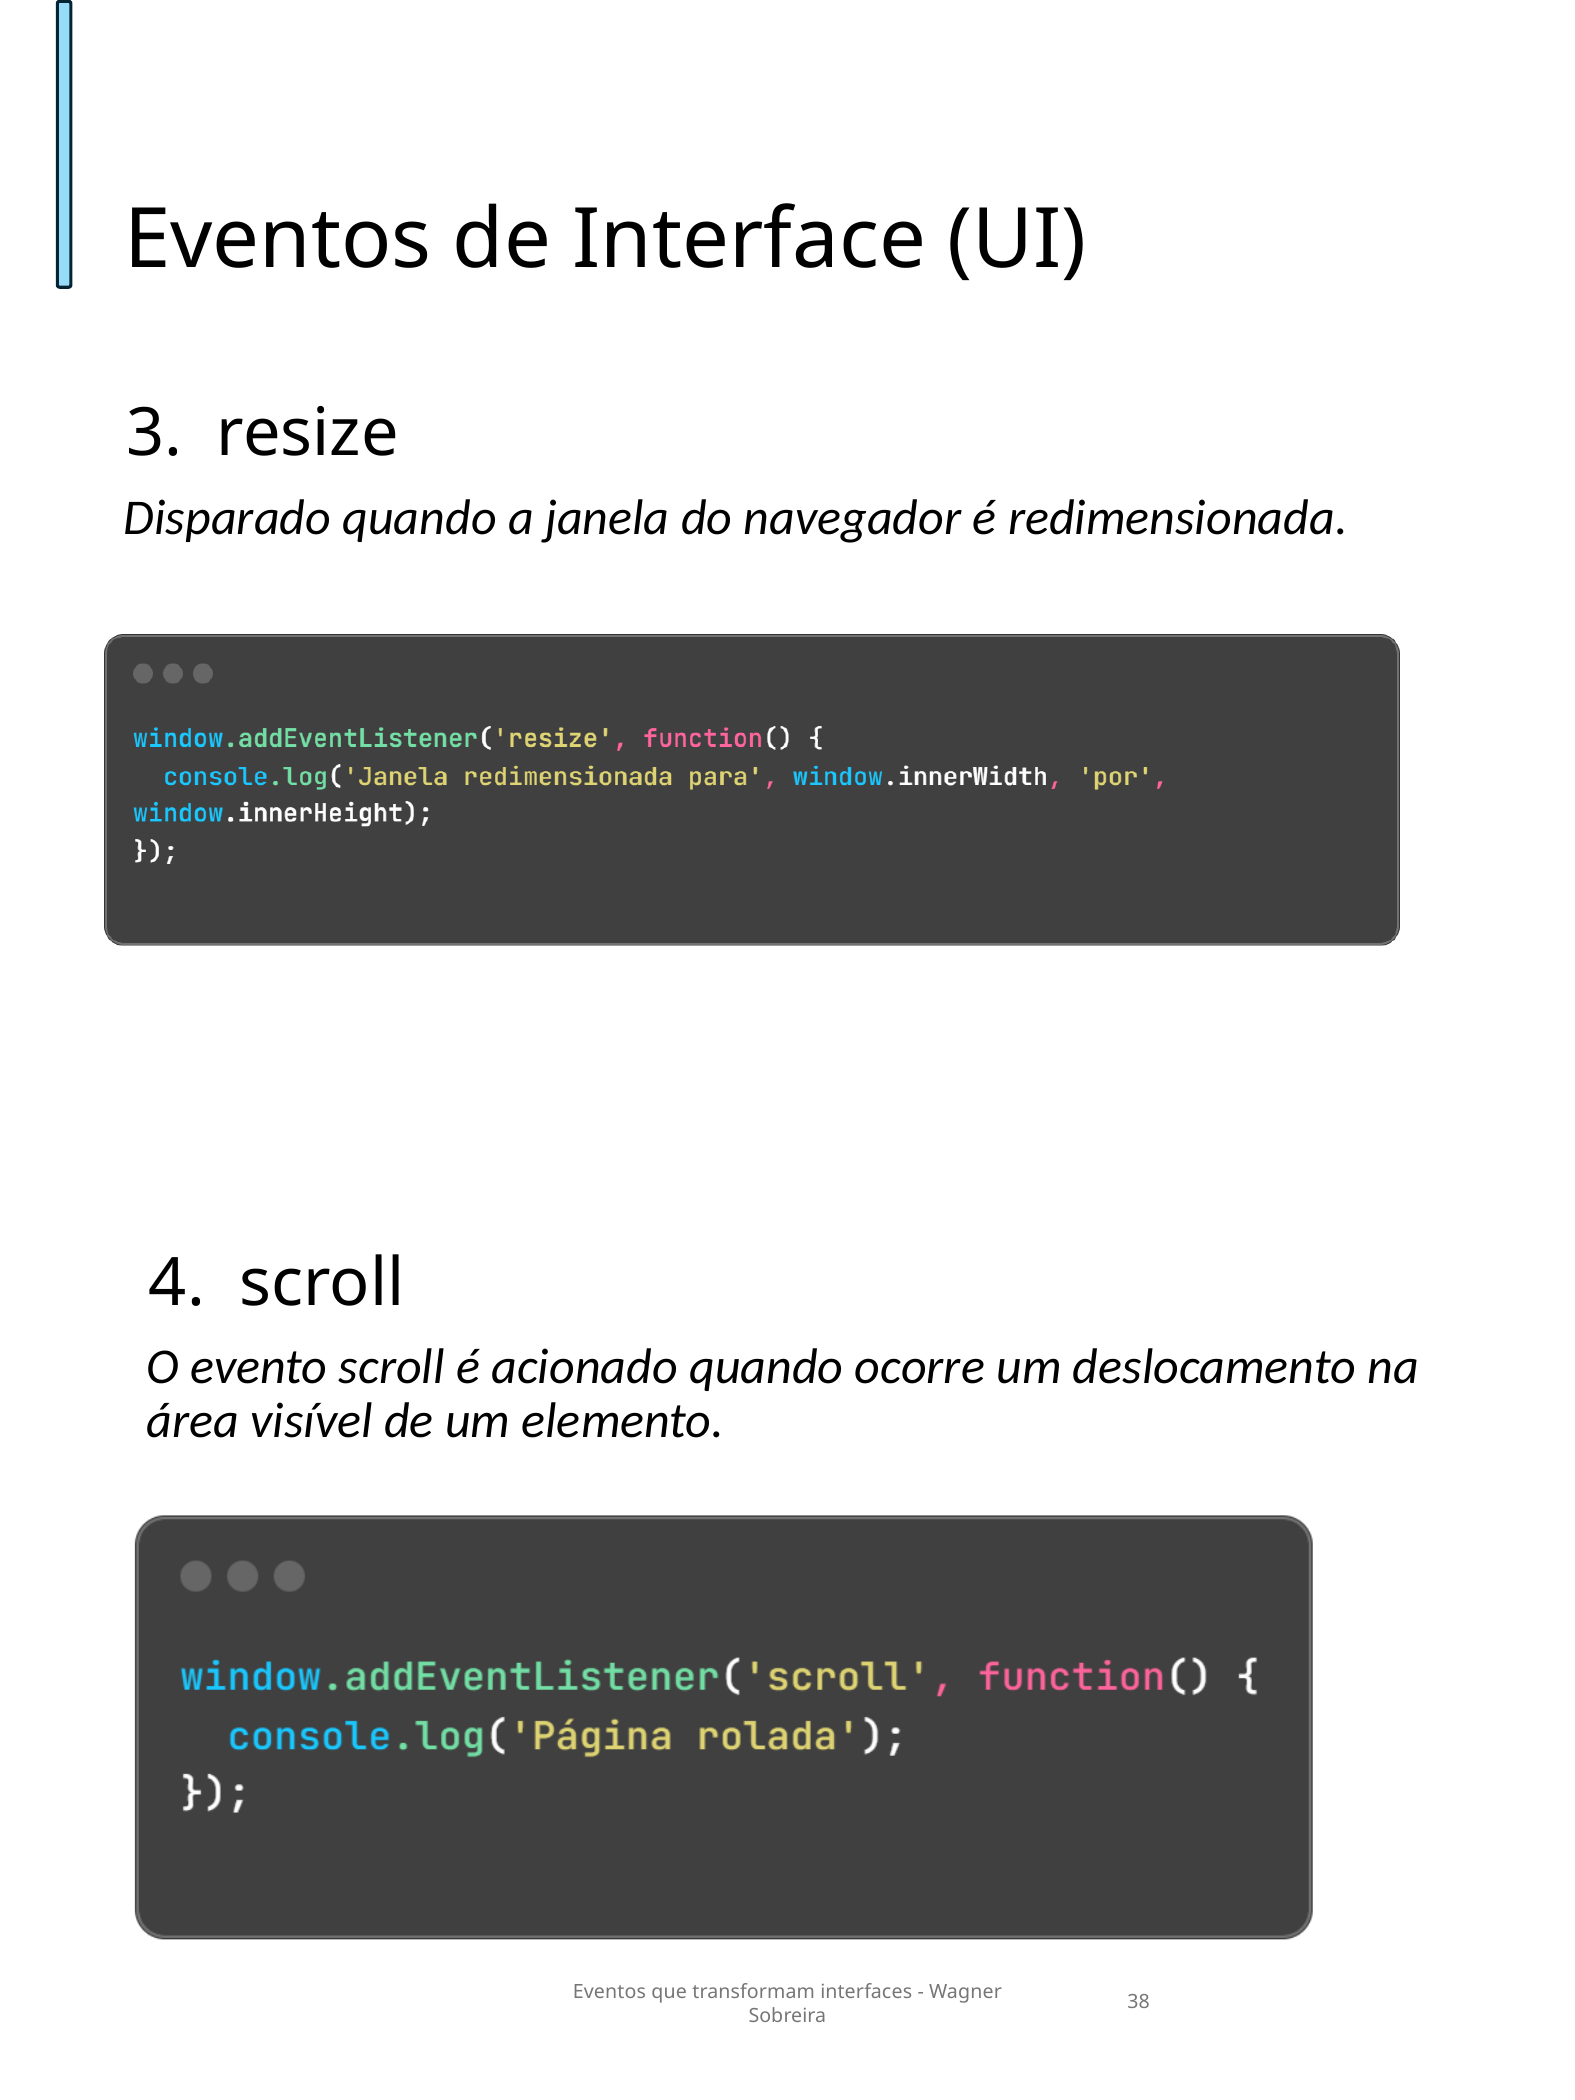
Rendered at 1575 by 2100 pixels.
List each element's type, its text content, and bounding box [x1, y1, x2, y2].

picture [0, 1354, 1475, 2100]
text_box O evento scroll é acionado quando ocorre um deslocamento na área visível de um elemento. [131, 1333, 1496, 1758]
picture [0, 530, 1503, 1049]
text_box Eventos de Interface (UI) [109, 188, 1474, 343]
text_box Disparado quando a janela do navegador é redimensionada. [108, 483, 1474, 530]
footer Eventos que transformam interfaces - Wagner Sobreira [521, 1946, 1054, 2059]
text_box [57, 1, 71, 288]
text_box 3. resize [111, 390, 1476, 485]
text_box 4. scroll [134, 1240, 1499, 1334]
slide_number 38 [1112, 1946, 1467, 2059]
